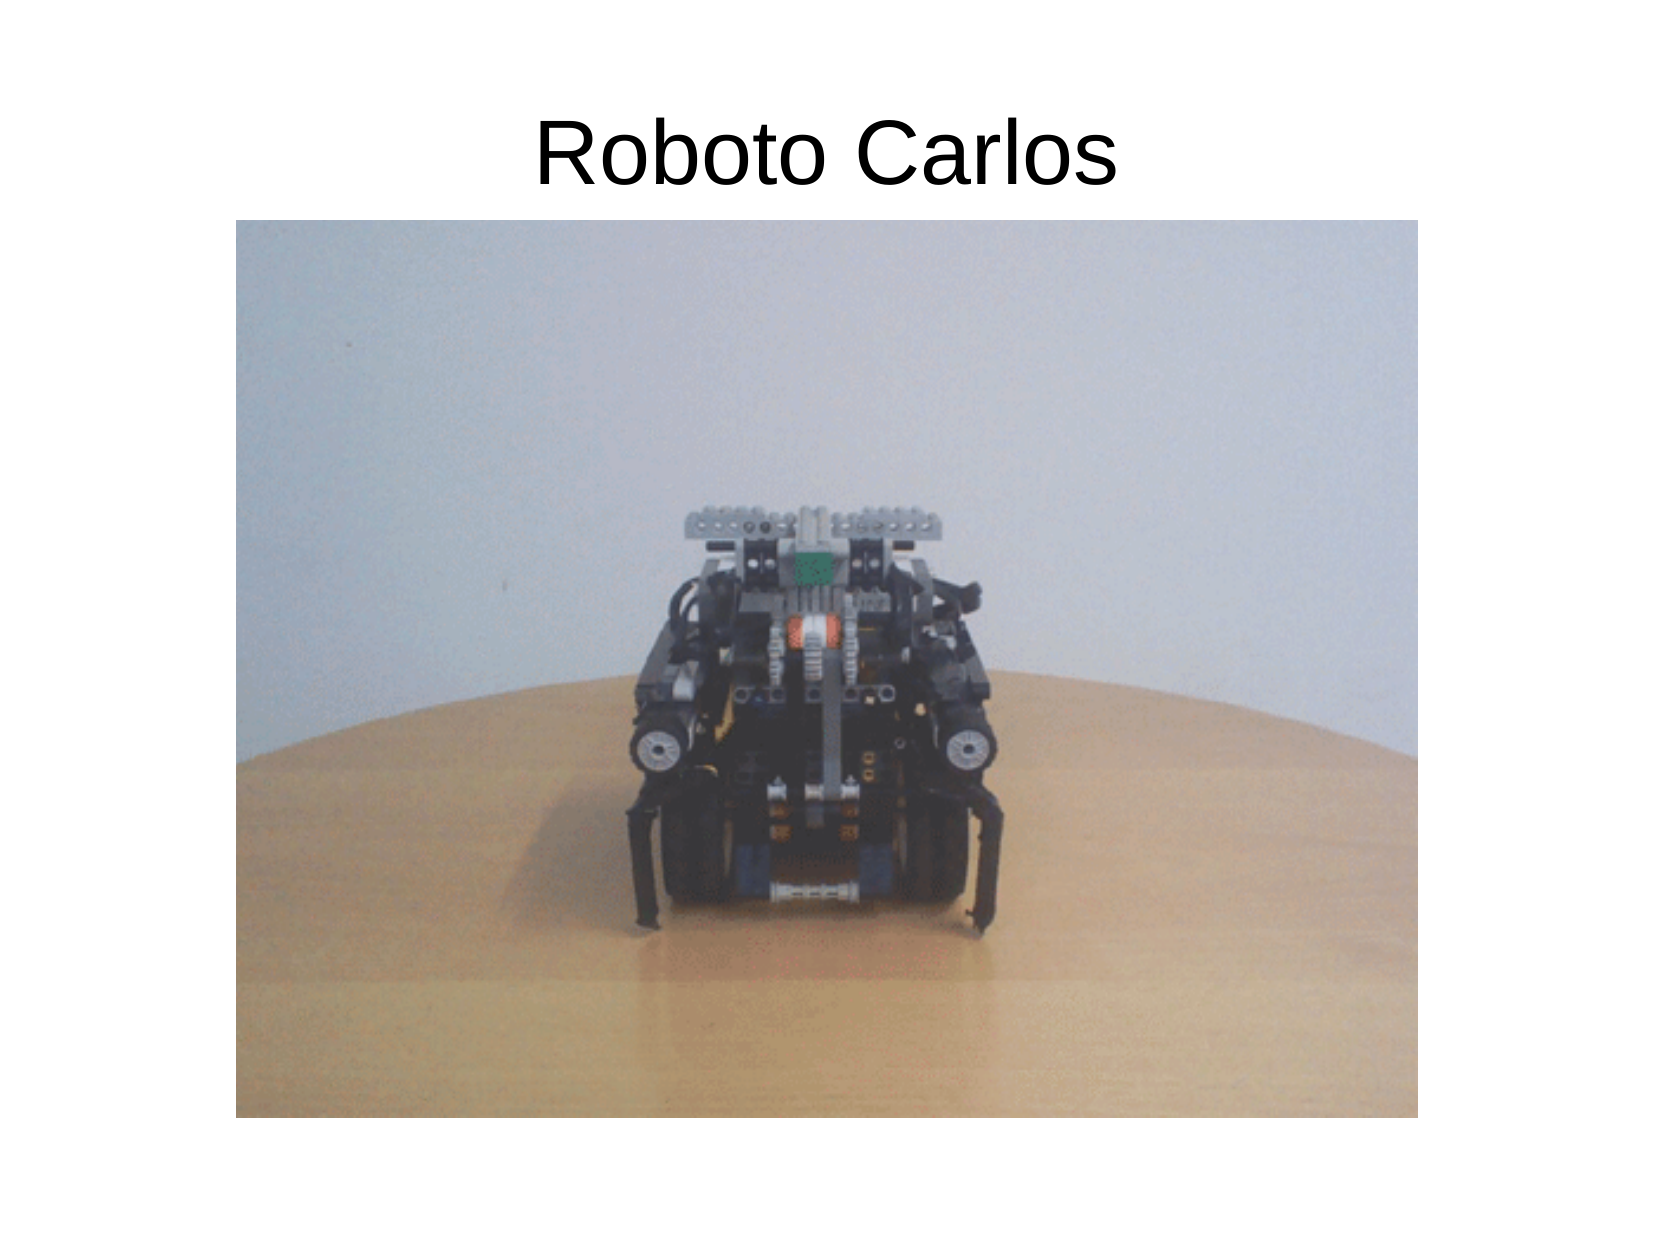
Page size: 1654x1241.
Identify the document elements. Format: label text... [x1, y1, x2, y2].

picture [236, 220, 1418, 1118]
title Roboto Carlos [82, 56, 1571, 250]
